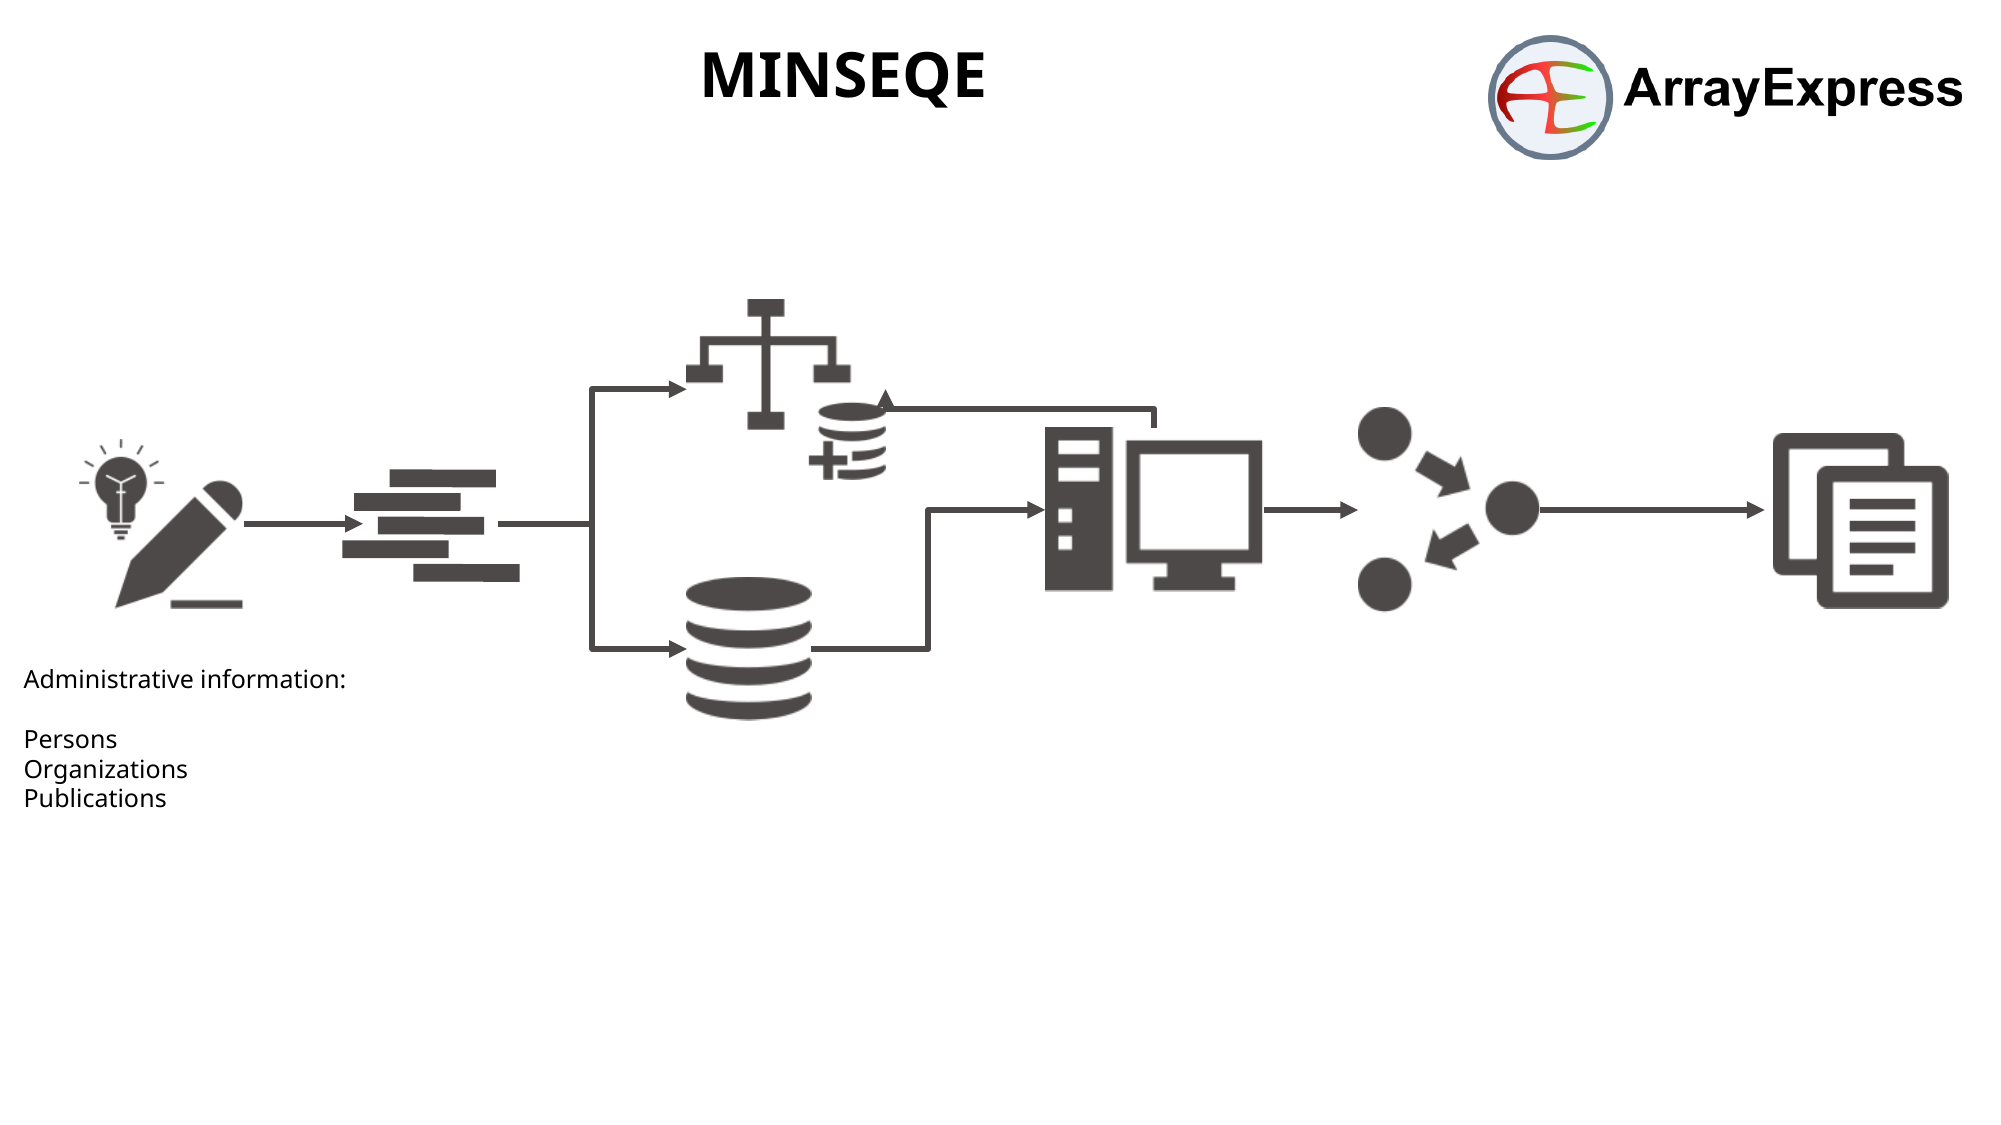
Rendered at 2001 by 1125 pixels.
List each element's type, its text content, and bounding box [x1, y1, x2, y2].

picture [686, 577, 812, 721]
picture [686, 299, 886, 480]
picture [79, 439, 244, 609]
picture [1045, 427, 1264, 592]
picture [1358, 407, 1541, 613]
picture [1773, 433, 1949, 609]
text_box Administrative information: Persons Organizations Publications [12, 657, 642, 1111]
picture [1488, 35, 1962, 160]
text_box MINSEQE [688, 29, 1099, 211]
